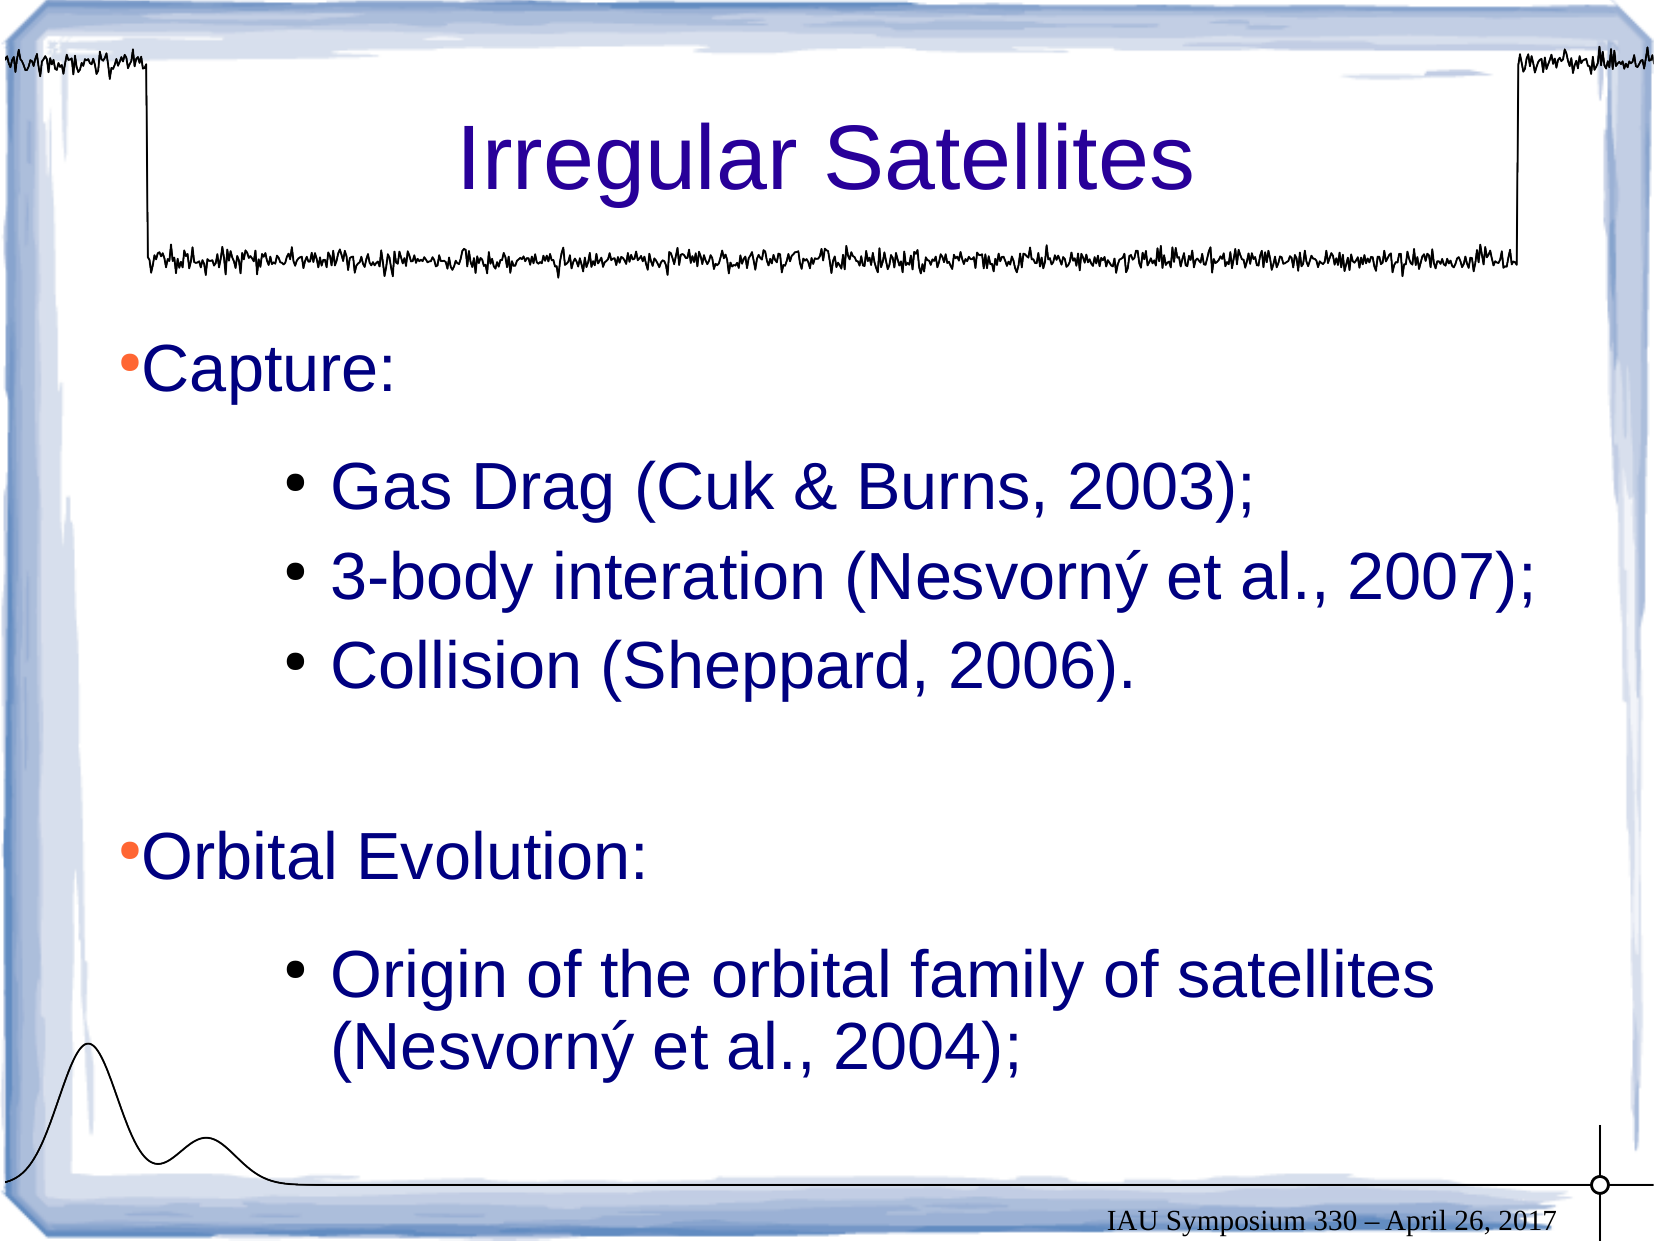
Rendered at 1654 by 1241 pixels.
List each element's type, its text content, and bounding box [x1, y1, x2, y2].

picture [0, 0, 1654, 1241]
text_box IAU Symposium 330 – April 26, 2017 [1070, 1201, 1595, 1232]
